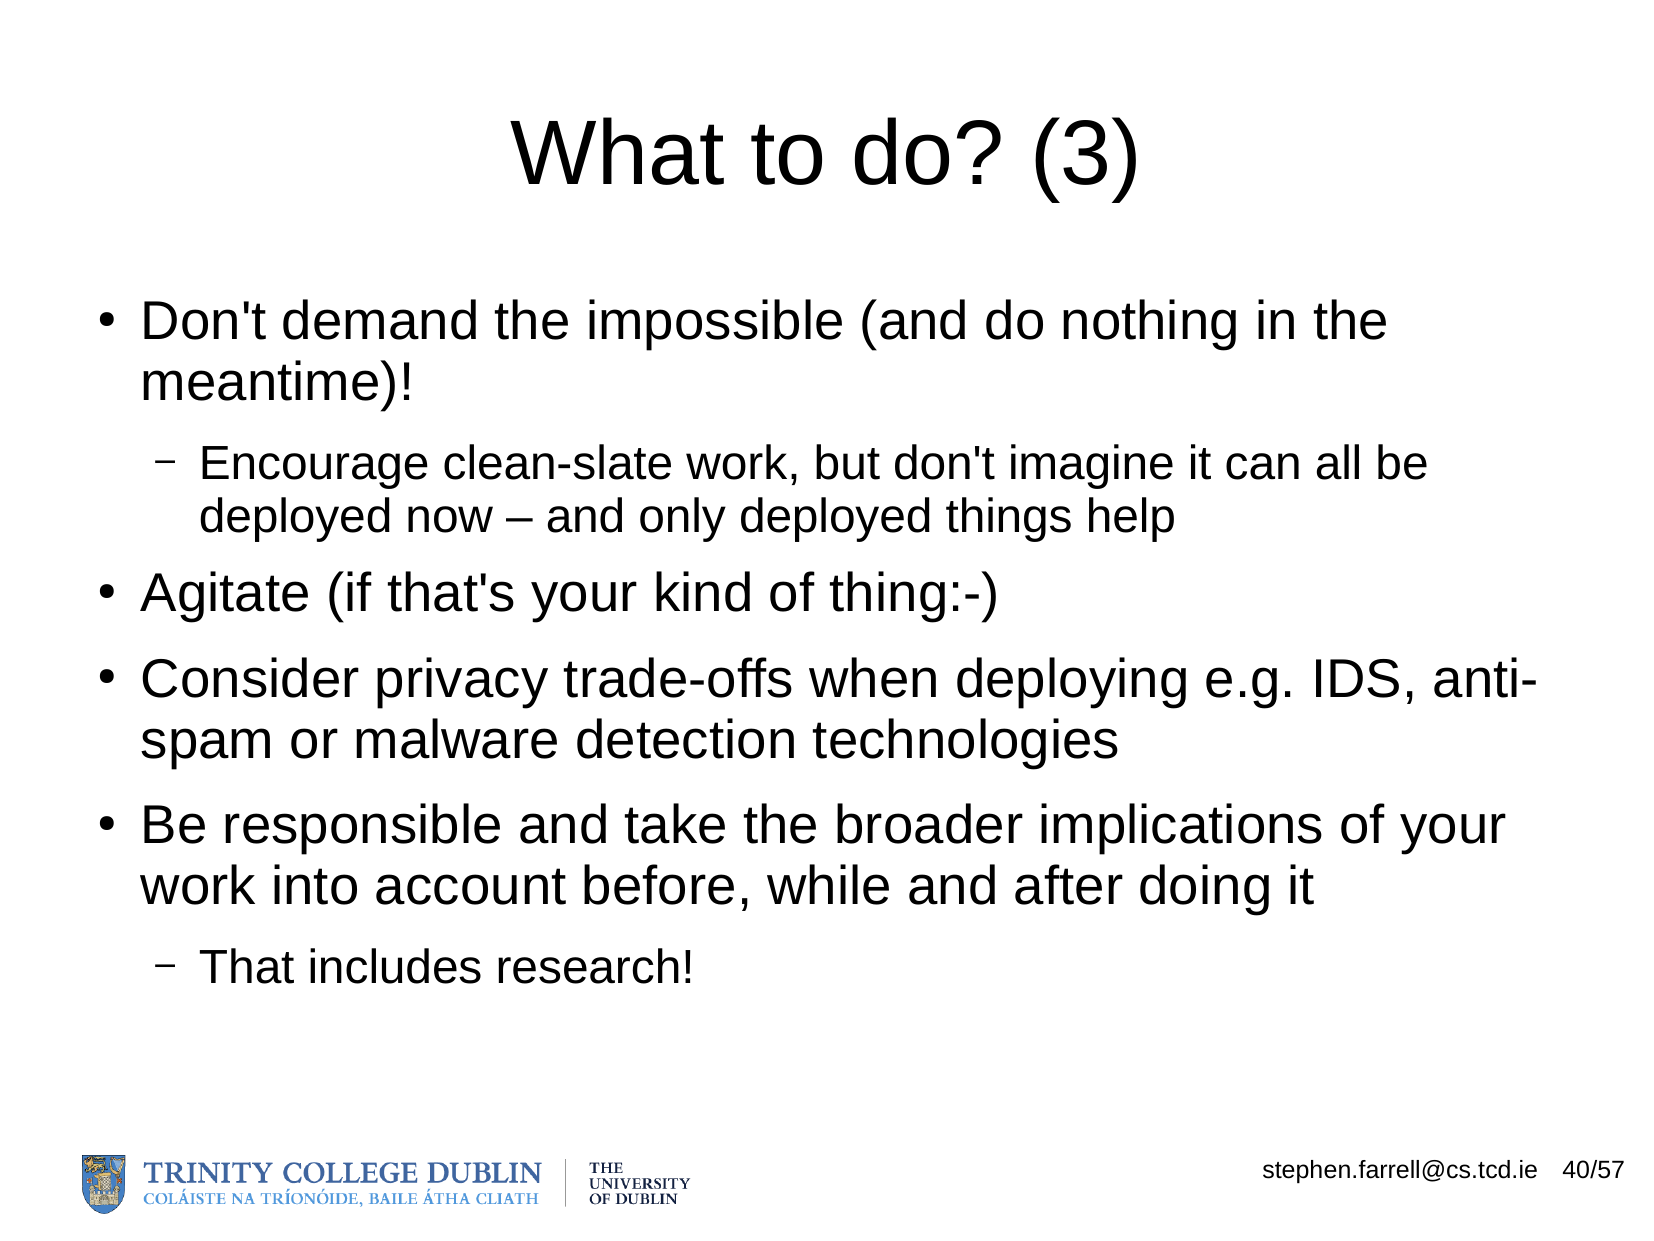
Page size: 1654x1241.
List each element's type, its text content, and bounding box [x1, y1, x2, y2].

title What to do? (3) [82, 49, 1571, 257]
list Don't demand the impossible (and do nothing in the meantime)! Encourage clean-slate work, but don't imagine it can all be deployed now – and only deployed things help Agitate (if that's your kind of thing:-) Consider privacy trade-offs when deploying e.g. IDS, anti-spam or malware detection technologies Be responsible and take the broader implications of your work into account before, while and after doing it That includes research! [82, 290, 1571, 1010]
picture [82, 1155, 694, 1214]
